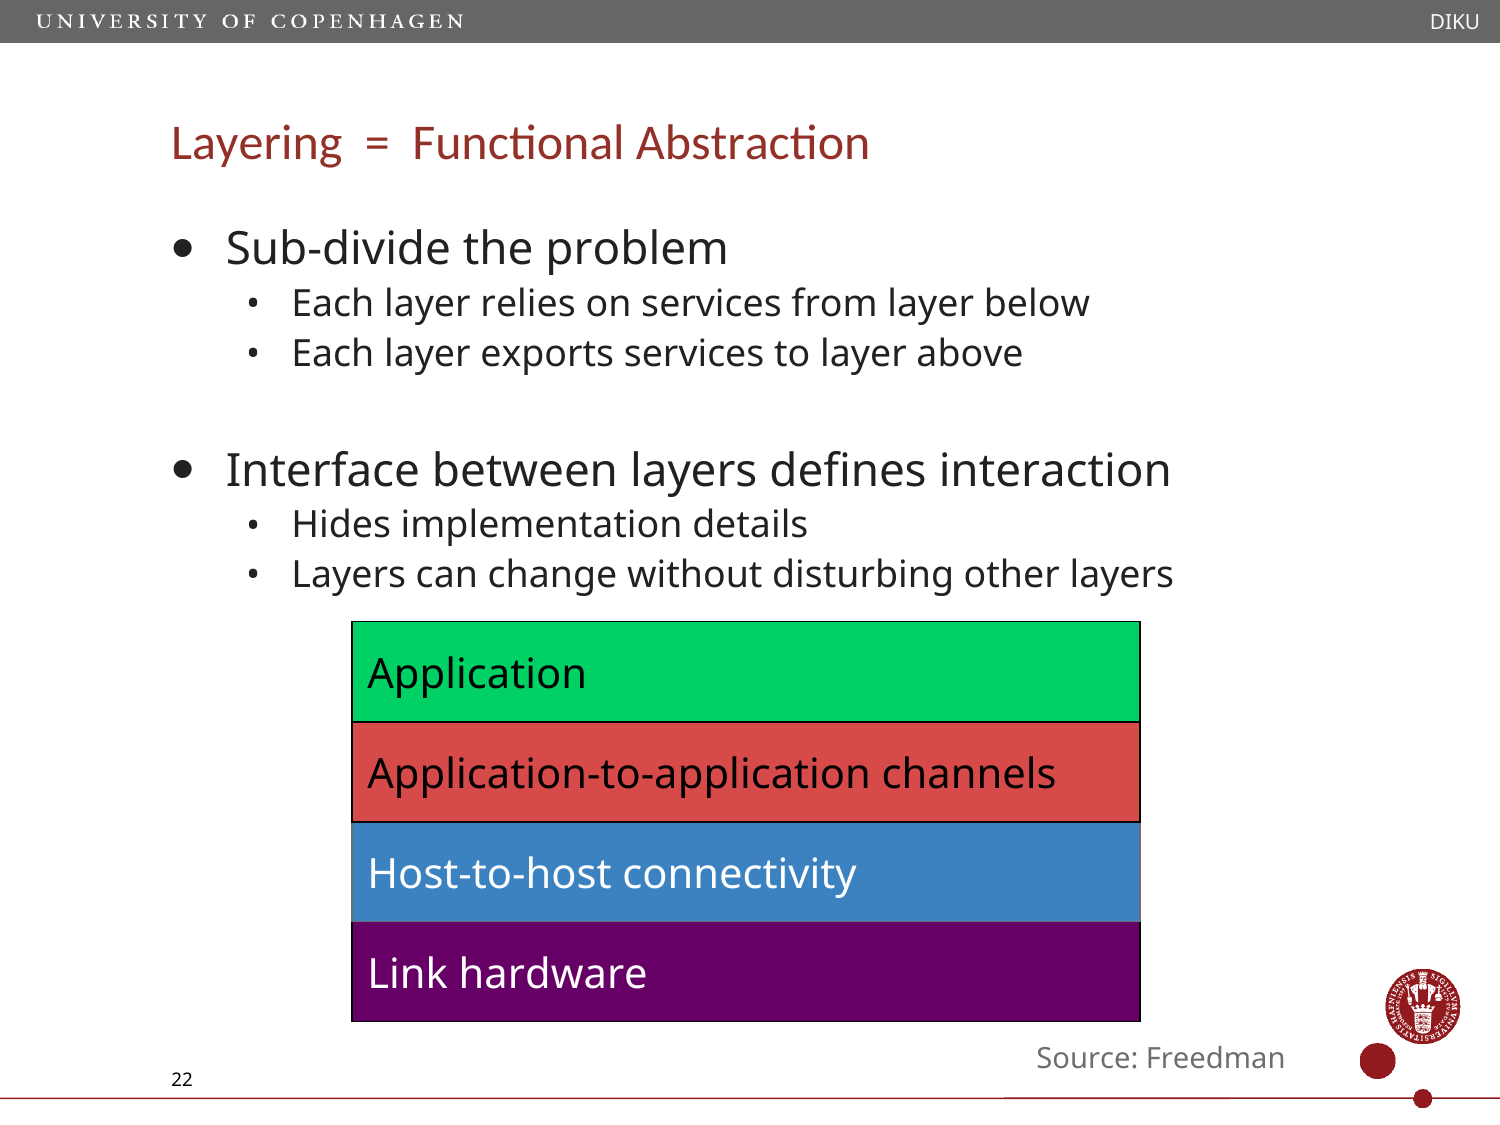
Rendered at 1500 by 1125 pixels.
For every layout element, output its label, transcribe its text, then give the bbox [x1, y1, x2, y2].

text_box Link hardware [352, 922, 1140, 1022]
text_box Source: Freedman [1021, 1031, 1341, 1083]
text_box Layering = Functional Abstraction [171, 75, 1329, 171]
text_box Host-to-host connectivity [352, 822, 1140, 922]
text_box <number> [171, 1067, 522, 1092]
text_box Application [352, 621, 1140, 722]
text_box Application-to-application channels [352, 722, 1140, 822]
text_box DIKU [469, 0, 1495, 43]
picture [0, 910, 1500, 1122]
text_box Sub-divide the problem Each layer relies on services from layer below Each layer exports services to layer above Interface between layers defines interaction Hides implementation details Layers can change without disturbing other layers [171, 225, 1329, 900]
